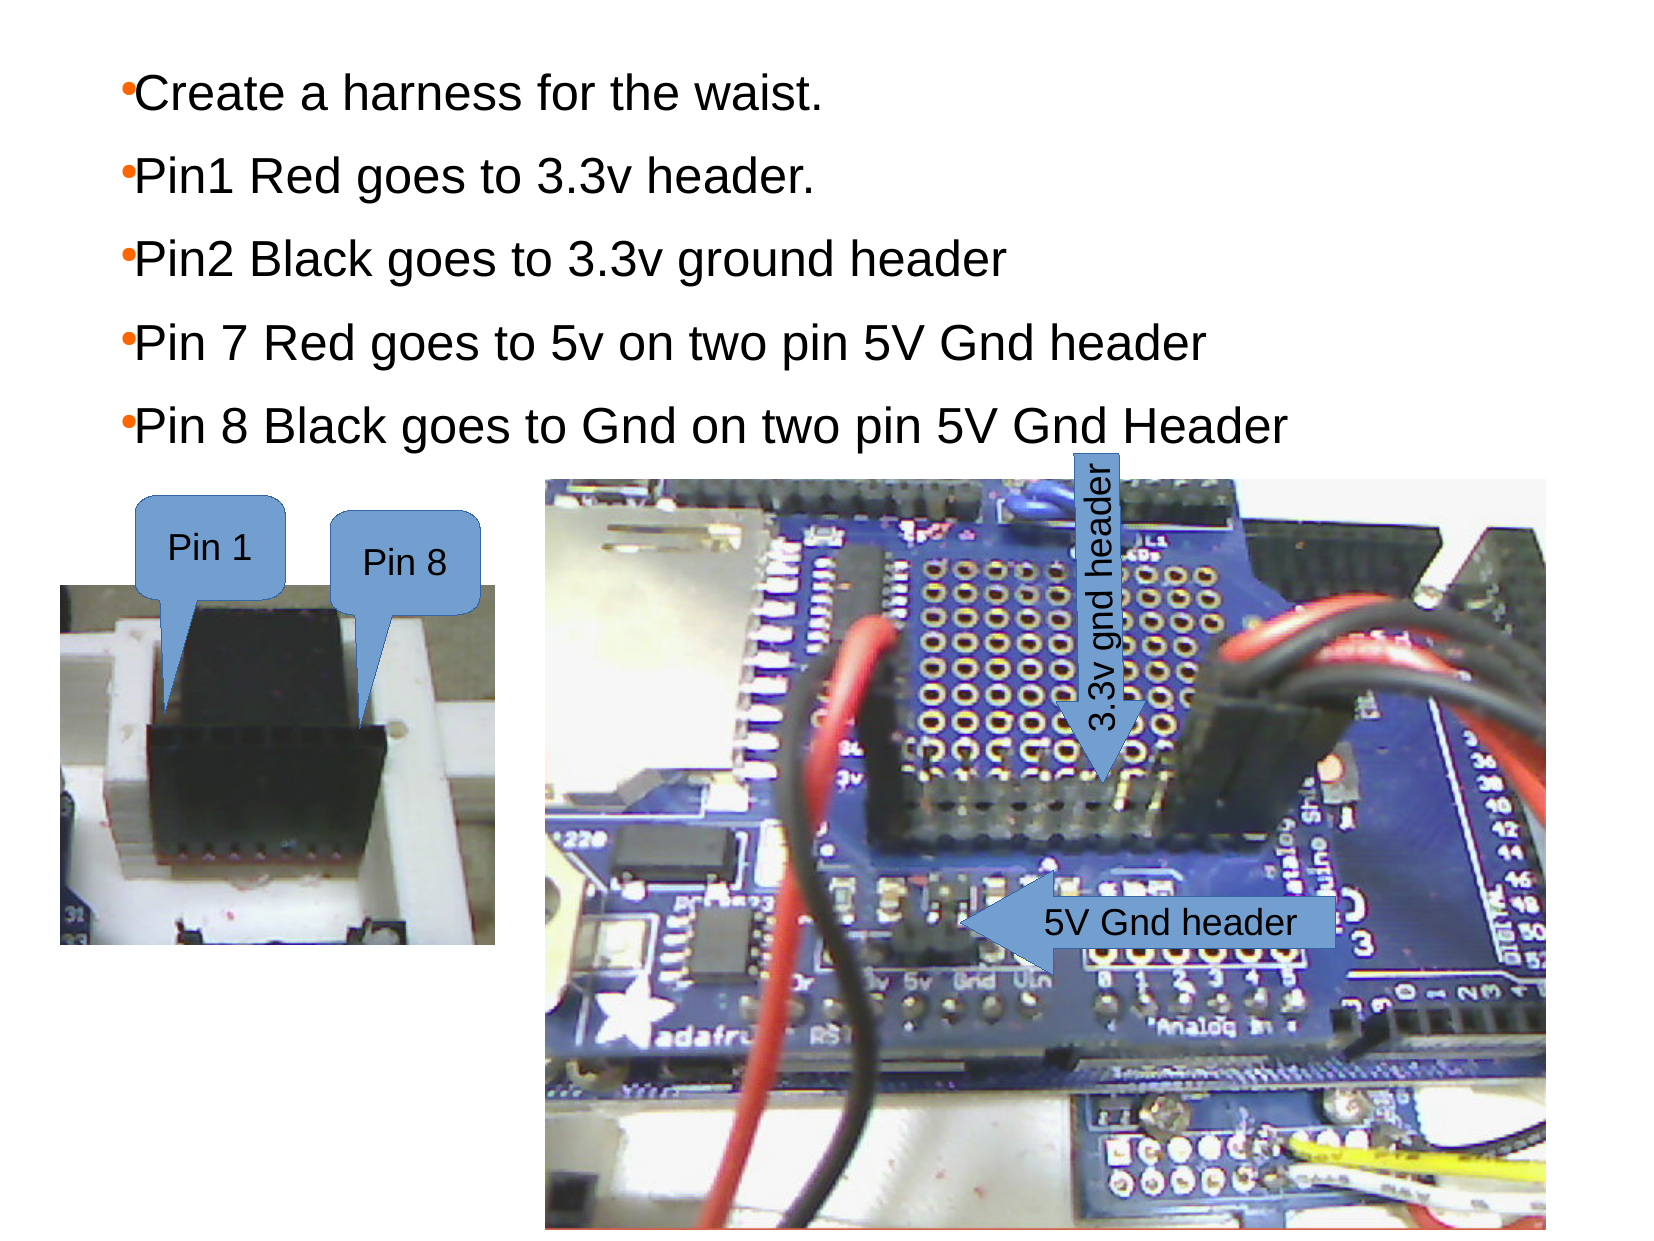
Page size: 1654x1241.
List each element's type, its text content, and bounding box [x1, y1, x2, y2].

text_box 5V Gnd header [960, 870, 1336, 976]
list Create a harness for the waist. Pin1 Red goes to 3.3v header. Pin2 Black goes to 3.3v ground header Pin 7 Red goes to 5v on two pin 5V Gnd header Pin 8 Black goes to Gnd on two pin 5V Gnd Header [120, 60, 1466, 456]
text_box Pin 8 [330, 510, 481, 729]
picture [545, 480, 1546, 1230]
text_box 3.3v gnd header [1056, 453, 1147, 784]
text_box Pin 1 [135, 495, 286, 714]
picture [60, 585, 496, 945]
